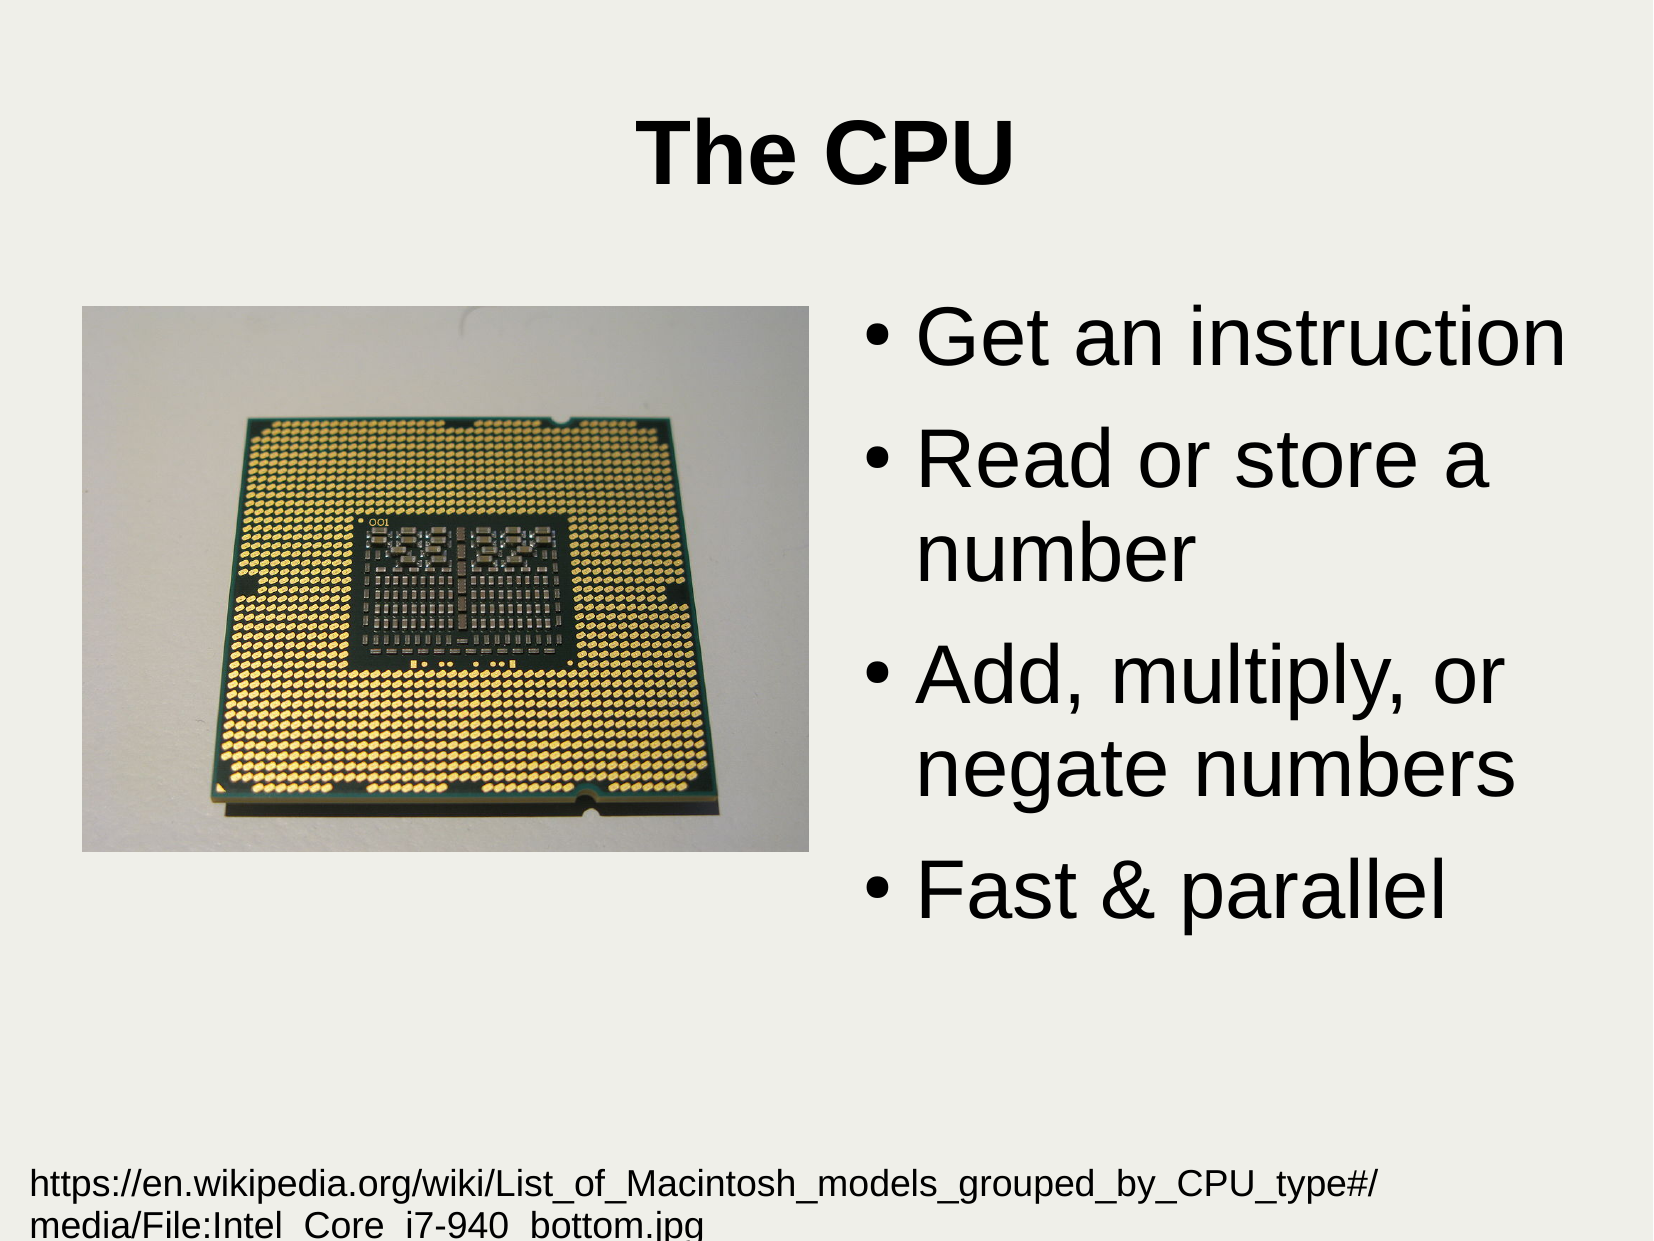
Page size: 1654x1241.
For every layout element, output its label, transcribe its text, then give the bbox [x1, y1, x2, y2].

picture [0, 0, 1654, 1241]
text_box https://en.wikipedia.org/wiki/List_of_Macintosh_models_grouped_by_CPU_type#/media/File:Intel_Core_i7-940_bottom.jpg [14, 1155, 1501, 1241]
list Get an instruction Read or store a number Add, multiply, or negate numbers Fast & parallel [844, 290, 1571, 1010]
title The CPU [82, 49, 1571, 257]
